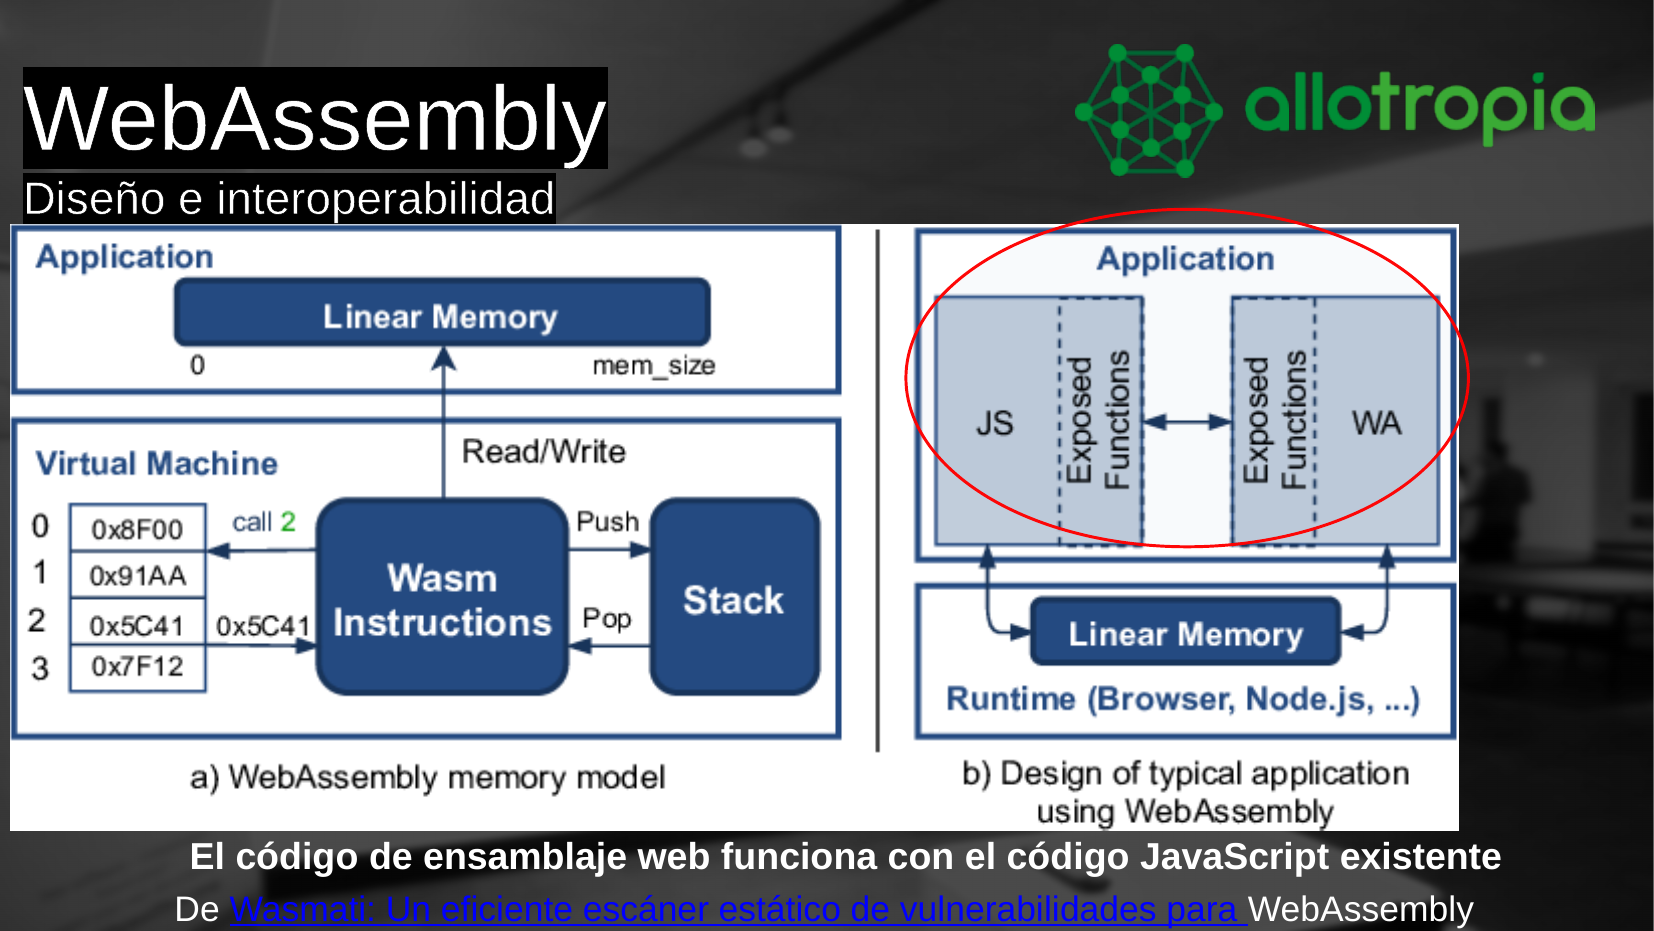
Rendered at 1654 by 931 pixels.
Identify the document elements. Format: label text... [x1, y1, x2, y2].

picture [0, 0, 1654, 931]
text_box El código de ensamblaje web funciona con el código JavaScript existente [9, 824, 1654, 882]
text_box [905, 209, 1469, 547]
title WebAssembly Diseño e interoperabilidad [22, 16, 750, 224]
text_box De Wasmati: Un eficiente escáner estático de vulnerabilidades para WebAssembly [4, 878, 1654, 931]
